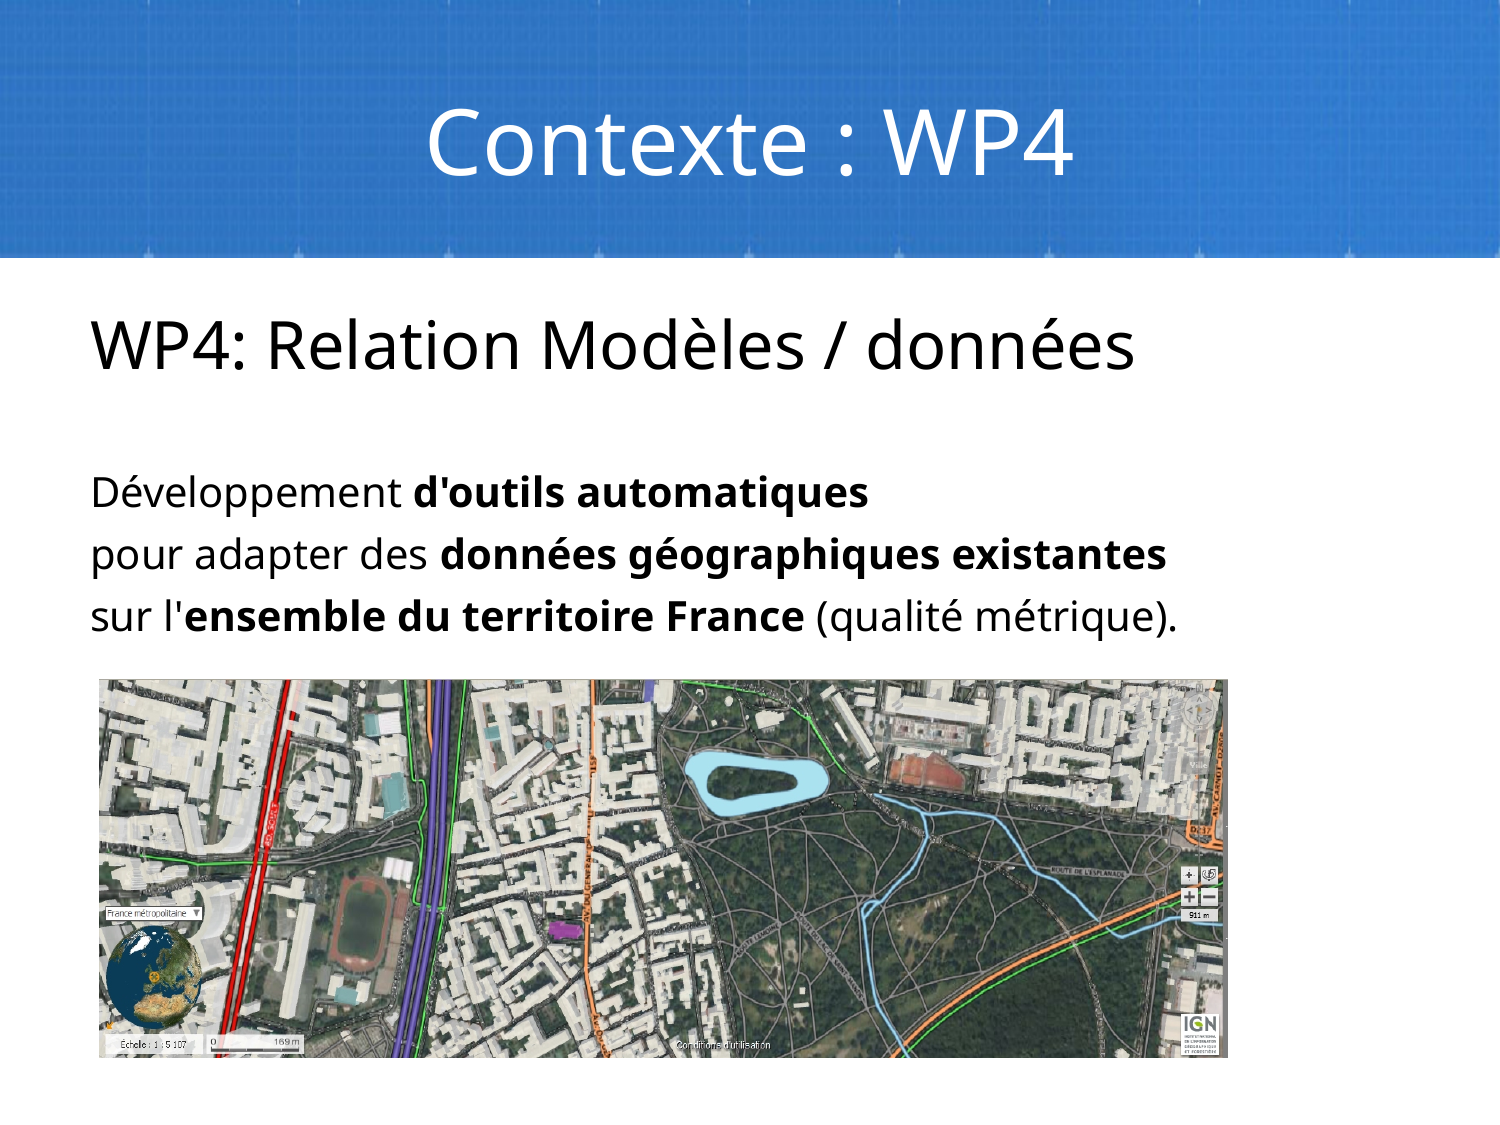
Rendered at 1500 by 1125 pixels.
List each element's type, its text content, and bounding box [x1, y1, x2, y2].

picture [0, 0, 1500, 258]
title Contexte : WP4 [35, 45, 1465, 233]
list WP4: Relation Modèles / données Développement d'outils automatiques pour adapter des données géographiques existantes sur l'ensemble du territoire France (qualité métrique). [75, 304, 1426, 1029]
picture [99, 679, 1228, 1058]
